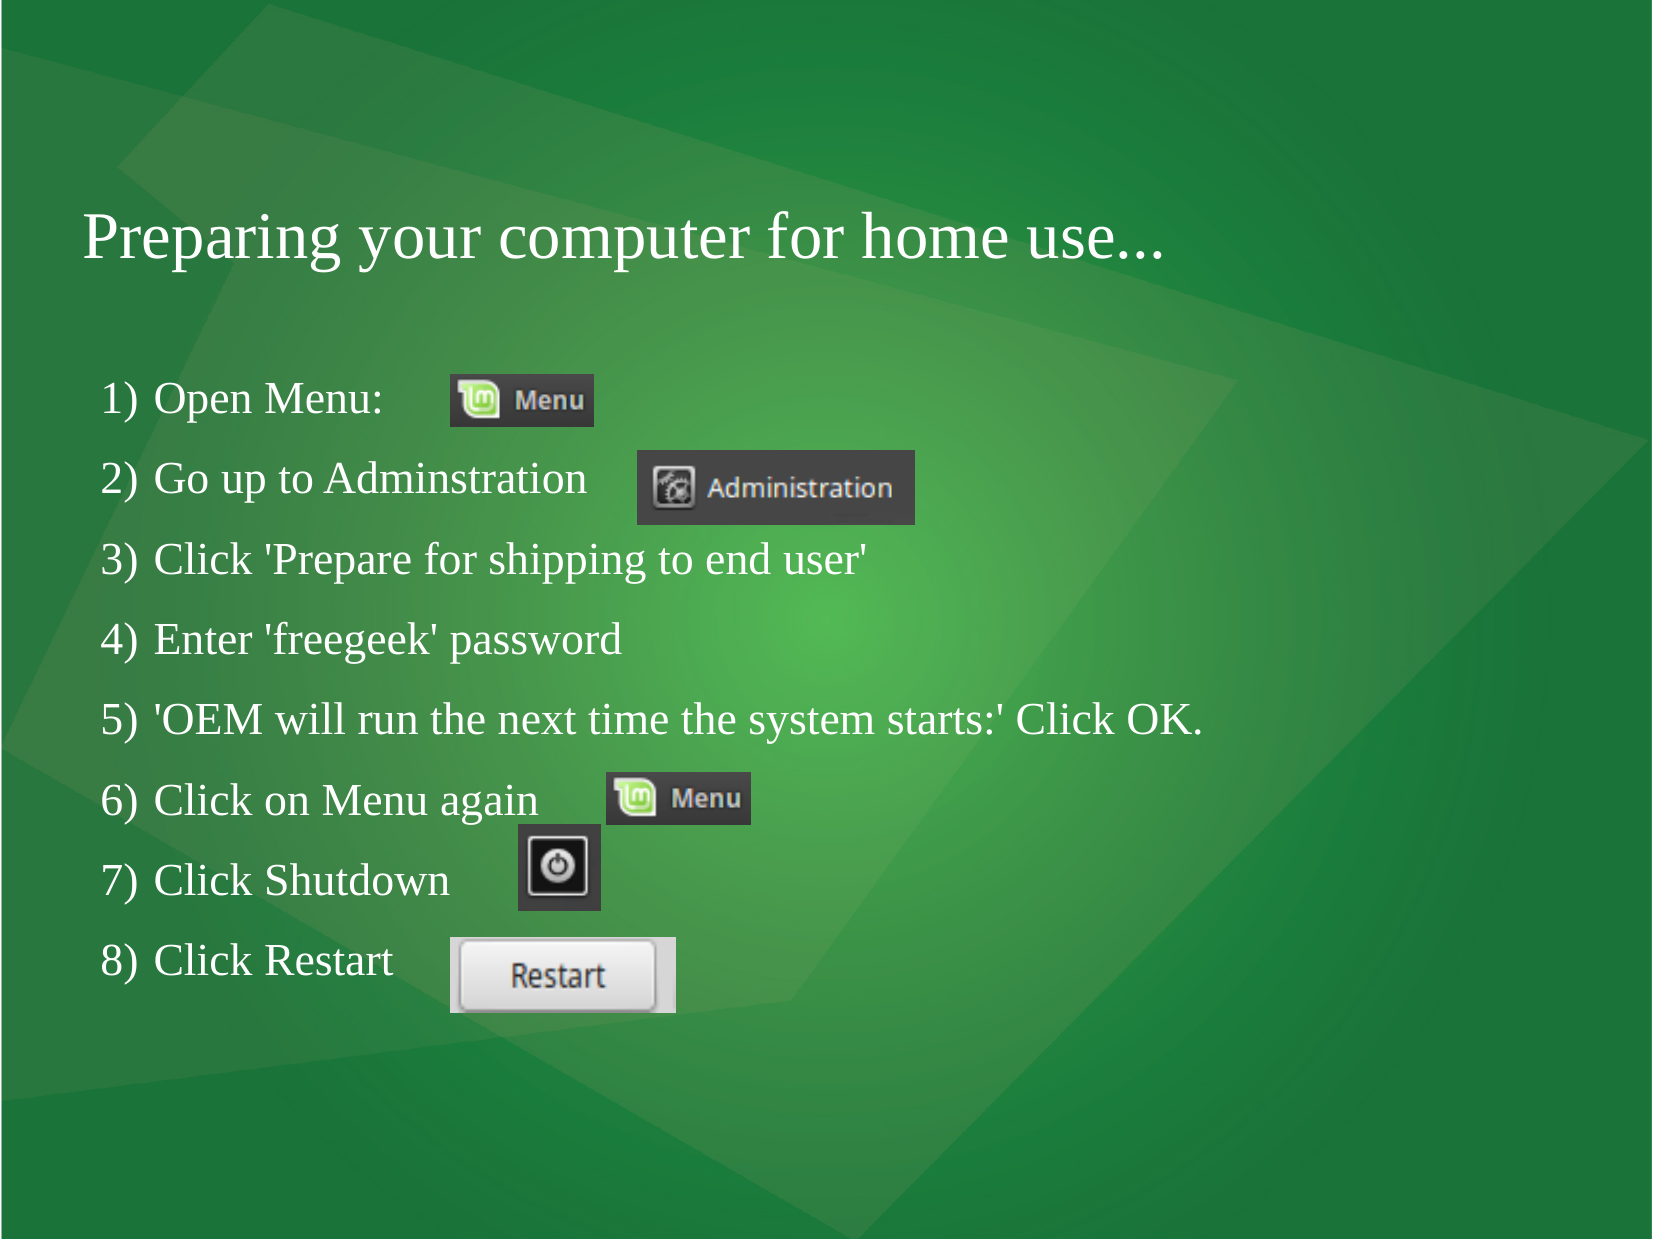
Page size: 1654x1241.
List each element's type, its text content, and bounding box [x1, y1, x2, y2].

title Preparing your computer for home use... [82, 132, 1571, 340]
list Open Menu: Go up to Adminstration Click 'Prepare for shipping to end user' Enter 'freegeek' password 'OEM will run the next time the system starts:' Click OK. Click on Menu again Click Shutdown Click Restart [82, 372, 1571, 1093]
picture [0, 0, 1652, 1241]
